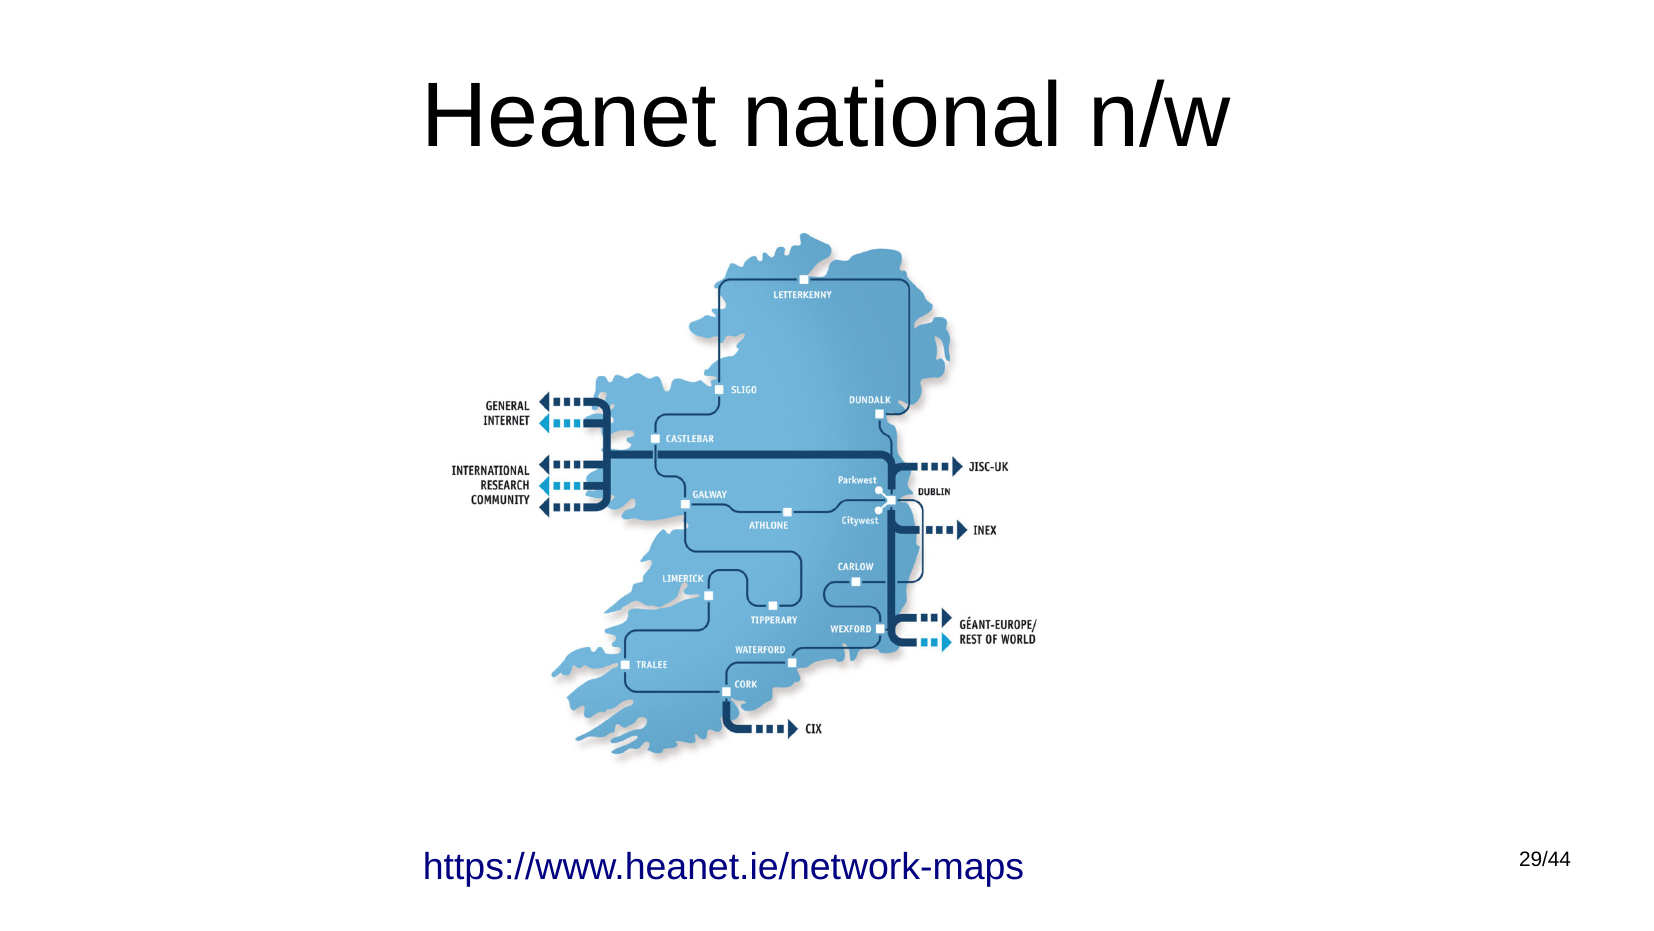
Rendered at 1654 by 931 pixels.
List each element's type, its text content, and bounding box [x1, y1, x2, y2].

text_box https://www.heanet.ie/network-maps [408, 838, 1246, 896]
picture [425, 177, 1075, 820]
title Heanet national n/w [82, 37, 1571, 193]
